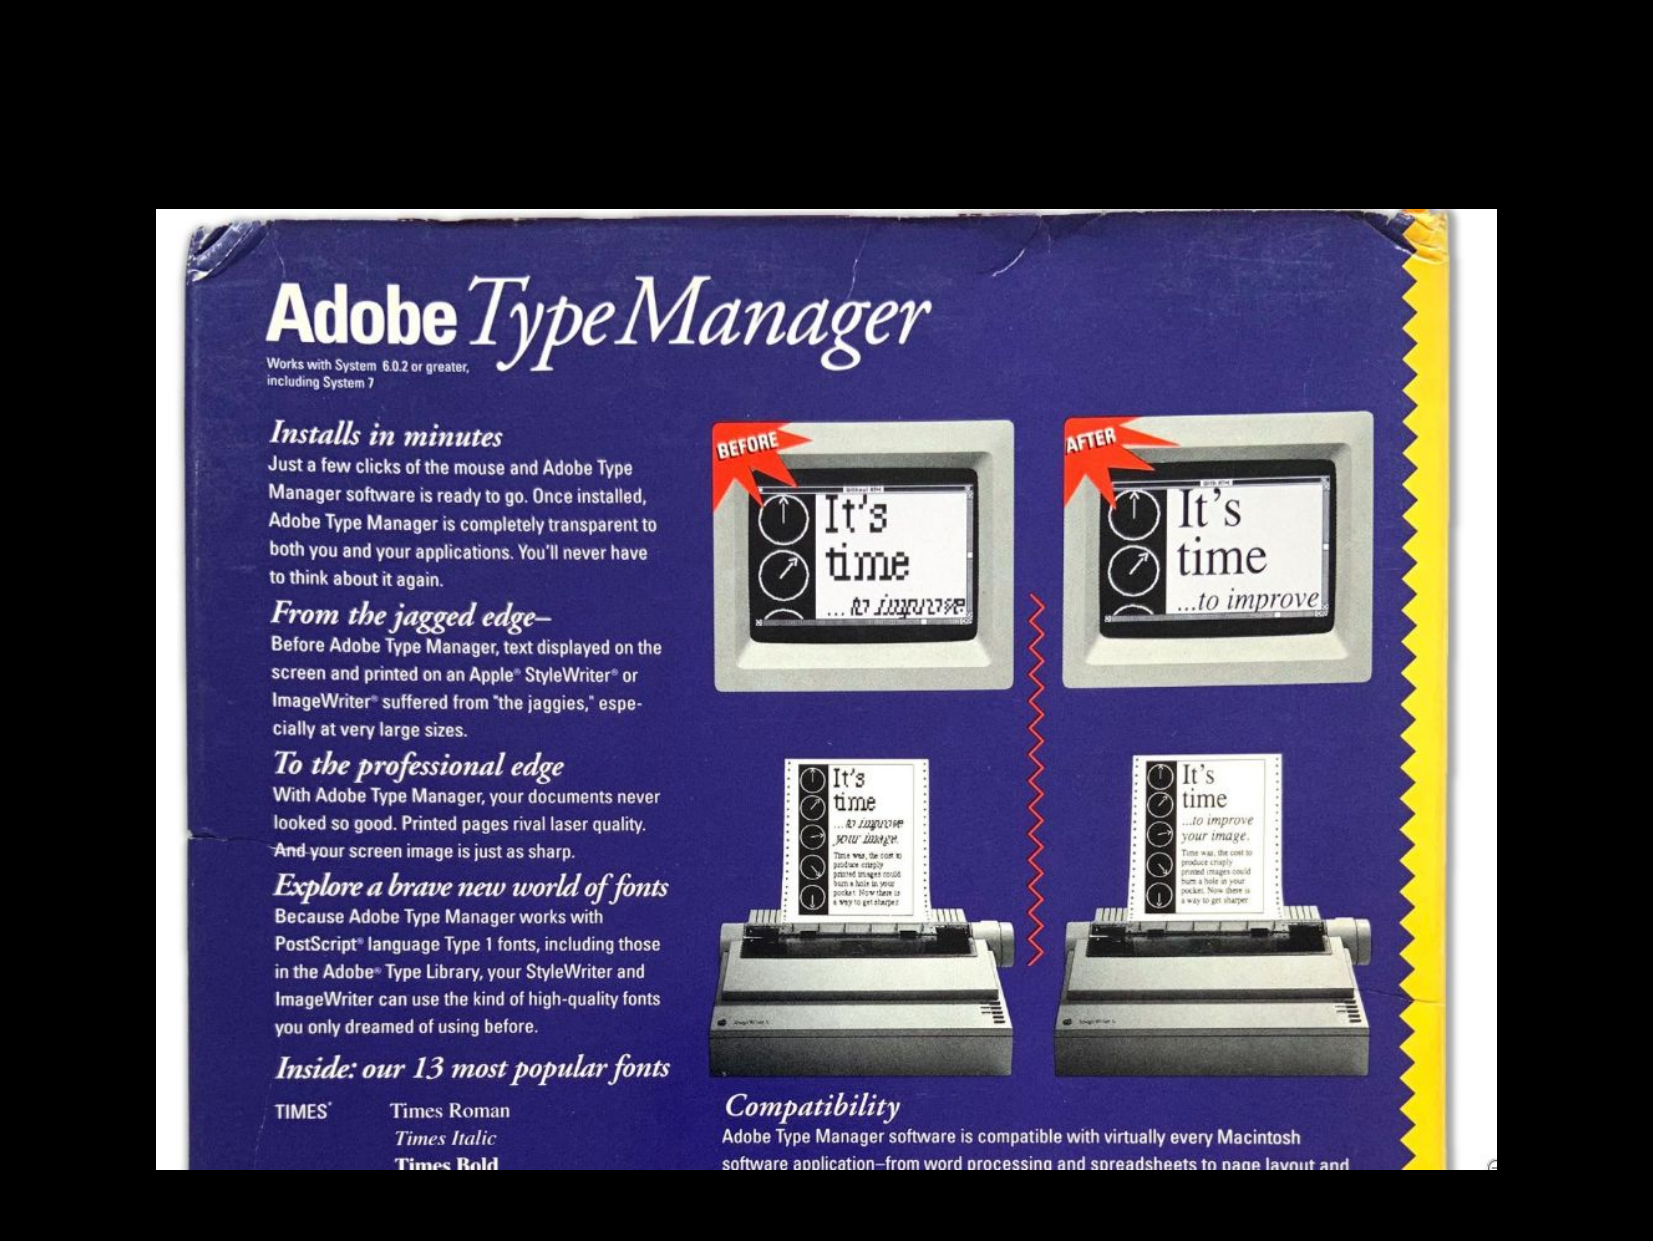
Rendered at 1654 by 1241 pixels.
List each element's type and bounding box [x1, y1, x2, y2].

picture [156, 209, 1497, 1171]
